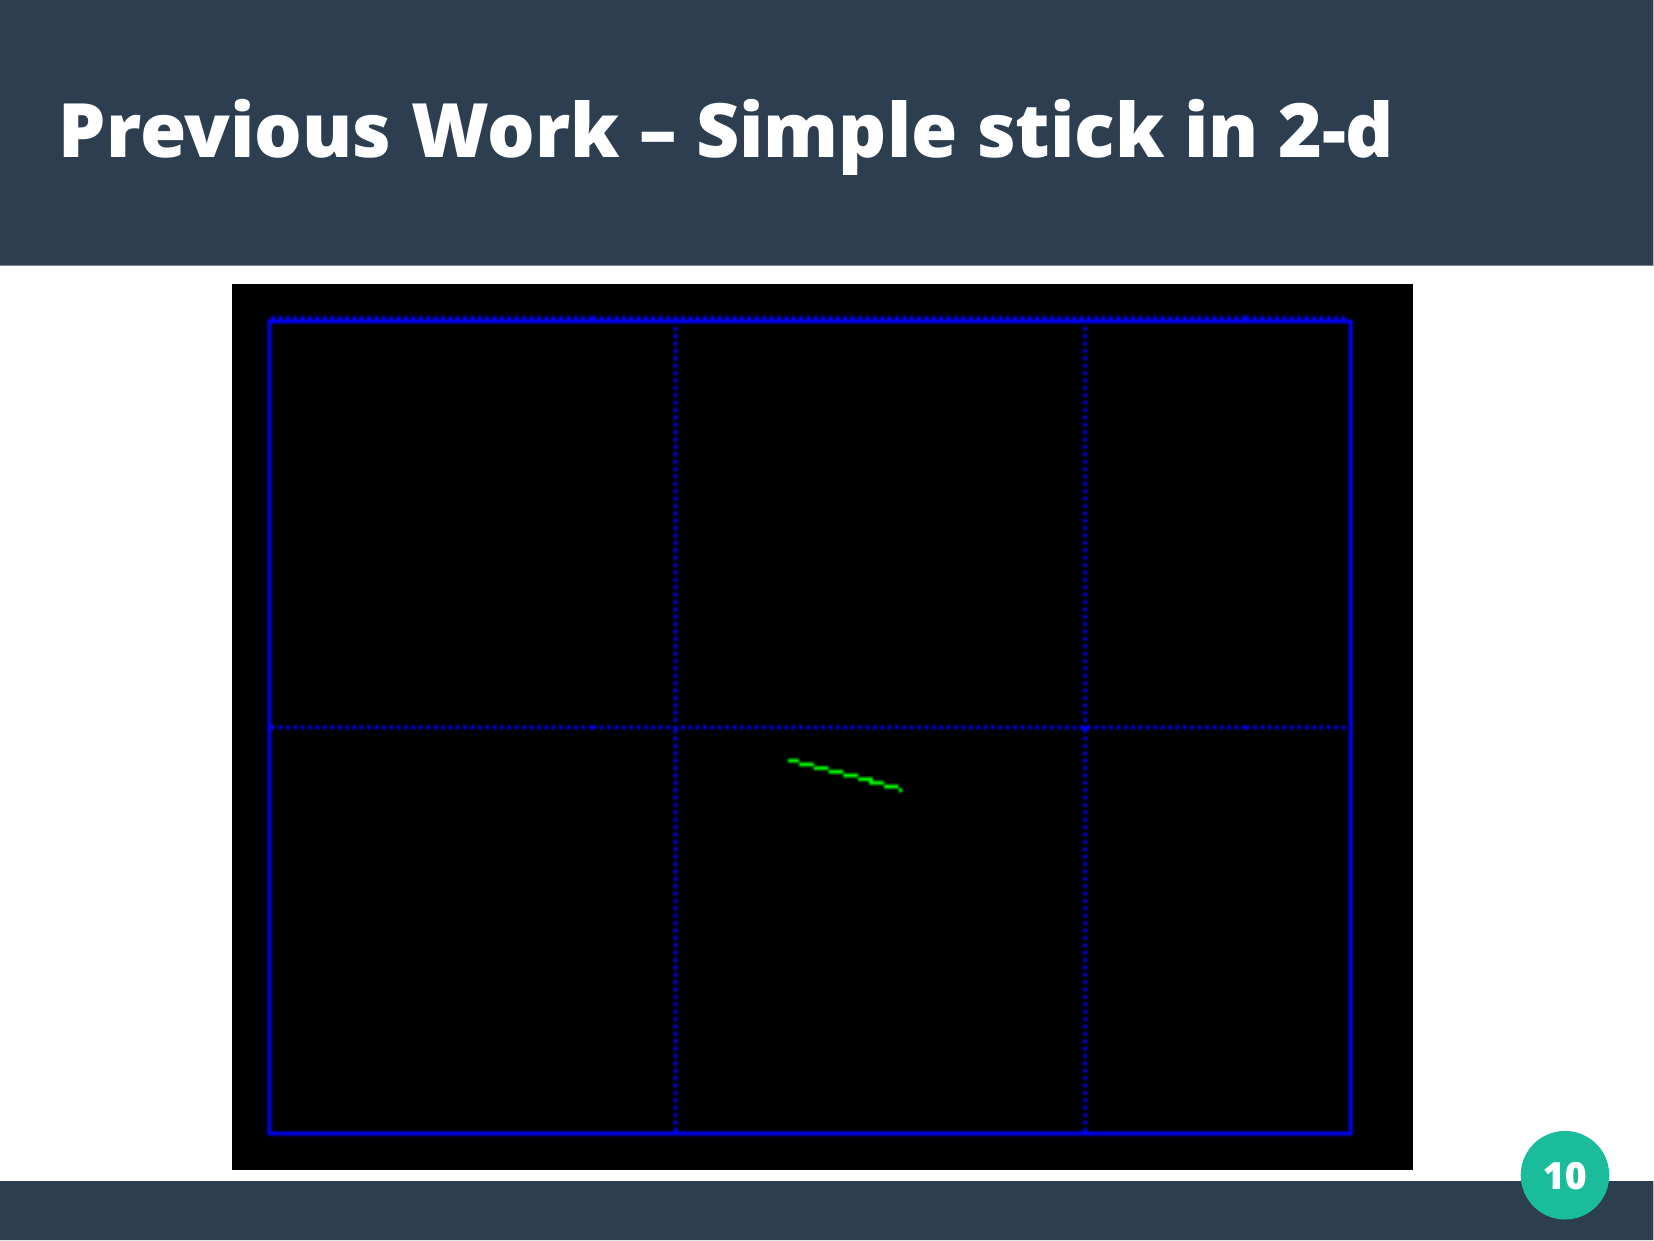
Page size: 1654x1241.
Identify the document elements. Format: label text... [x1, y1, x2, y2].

picture [232, 284, 1413, 1170]
title Previous Work – Simple stick in 2-d [59, 49, 1595, 207]
